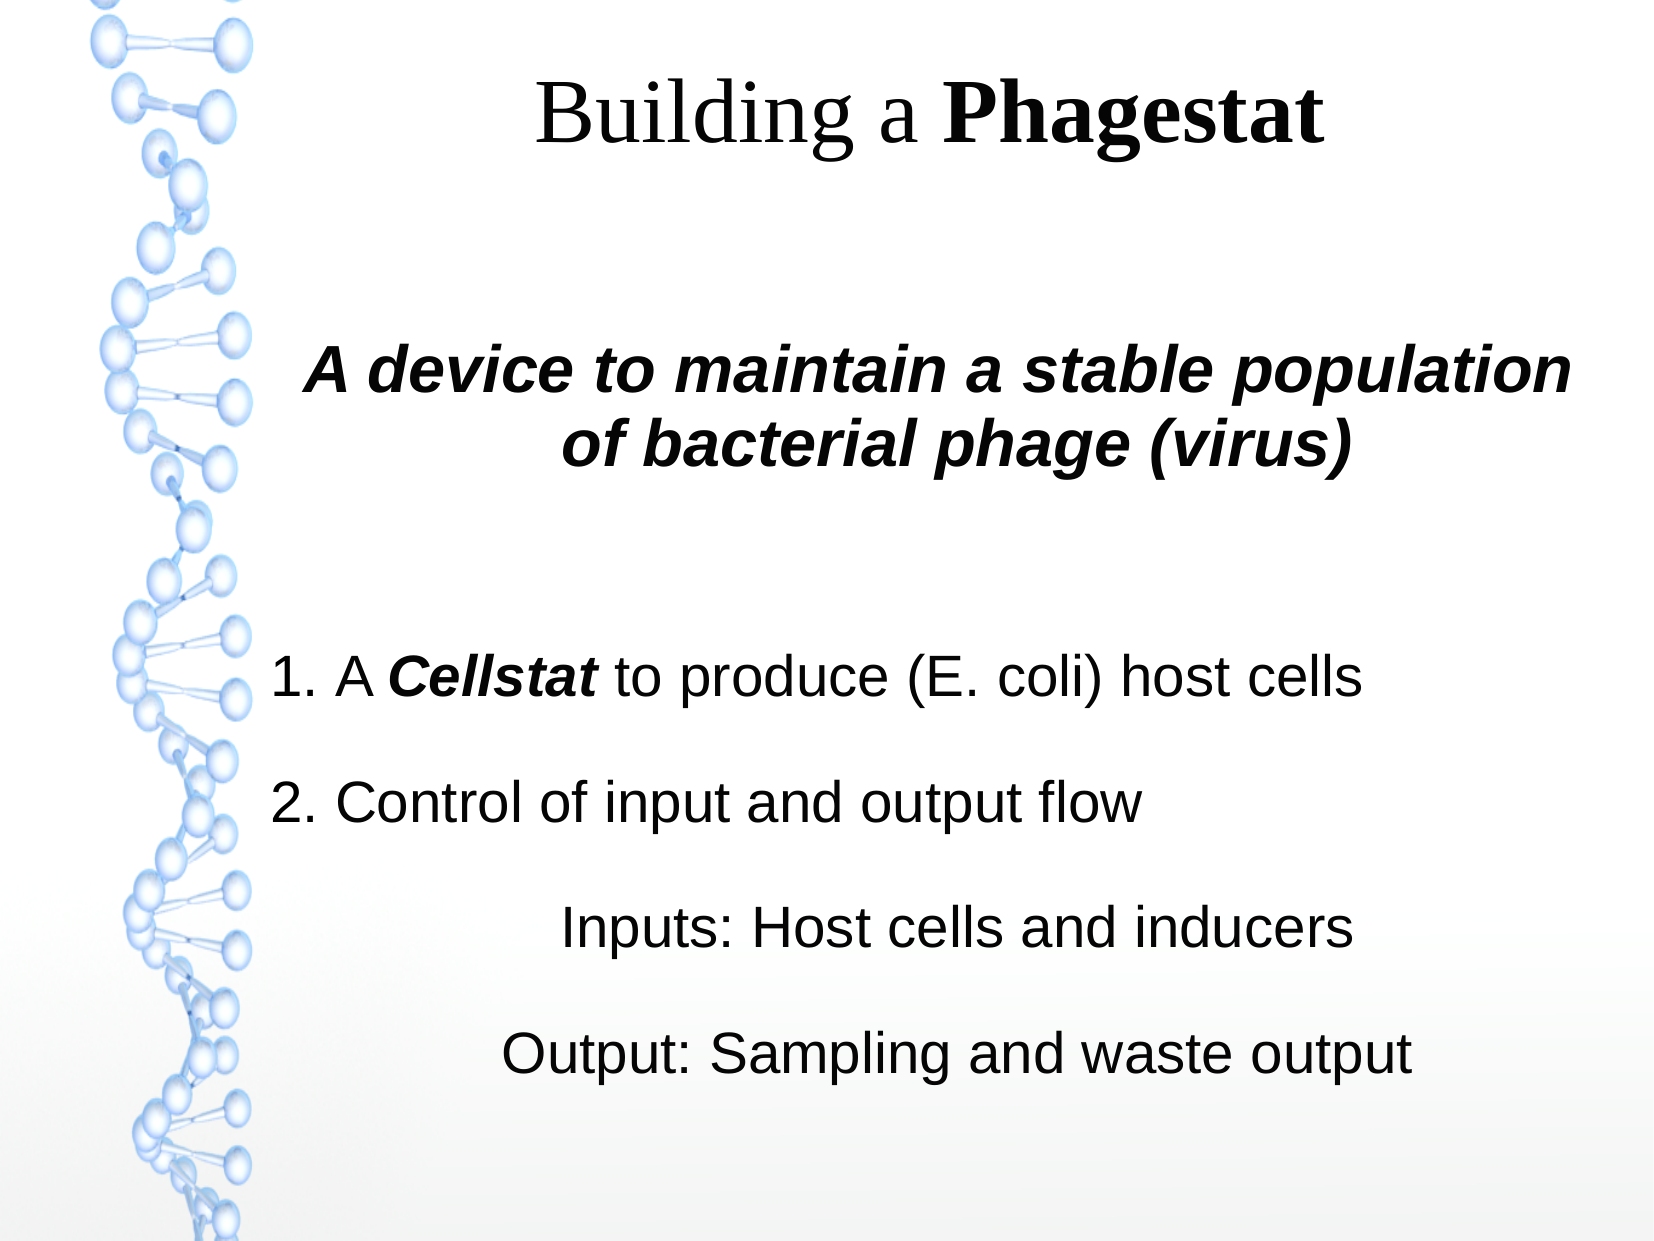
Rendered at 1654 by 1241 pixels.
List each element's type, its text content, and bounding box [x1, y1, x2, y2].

picture [0, 0, 1654, 1241]
title Building a Phagestat [265, 29, 1595, 193]
subtitle A device to maintain a stable population of bacterial phage (virus) A Cellstat to produce (E. coli) host cells Control of input and output flow Inputs: Host cells and inducers Output: Sampling and waste output [270, 192, 1646, 1227]
